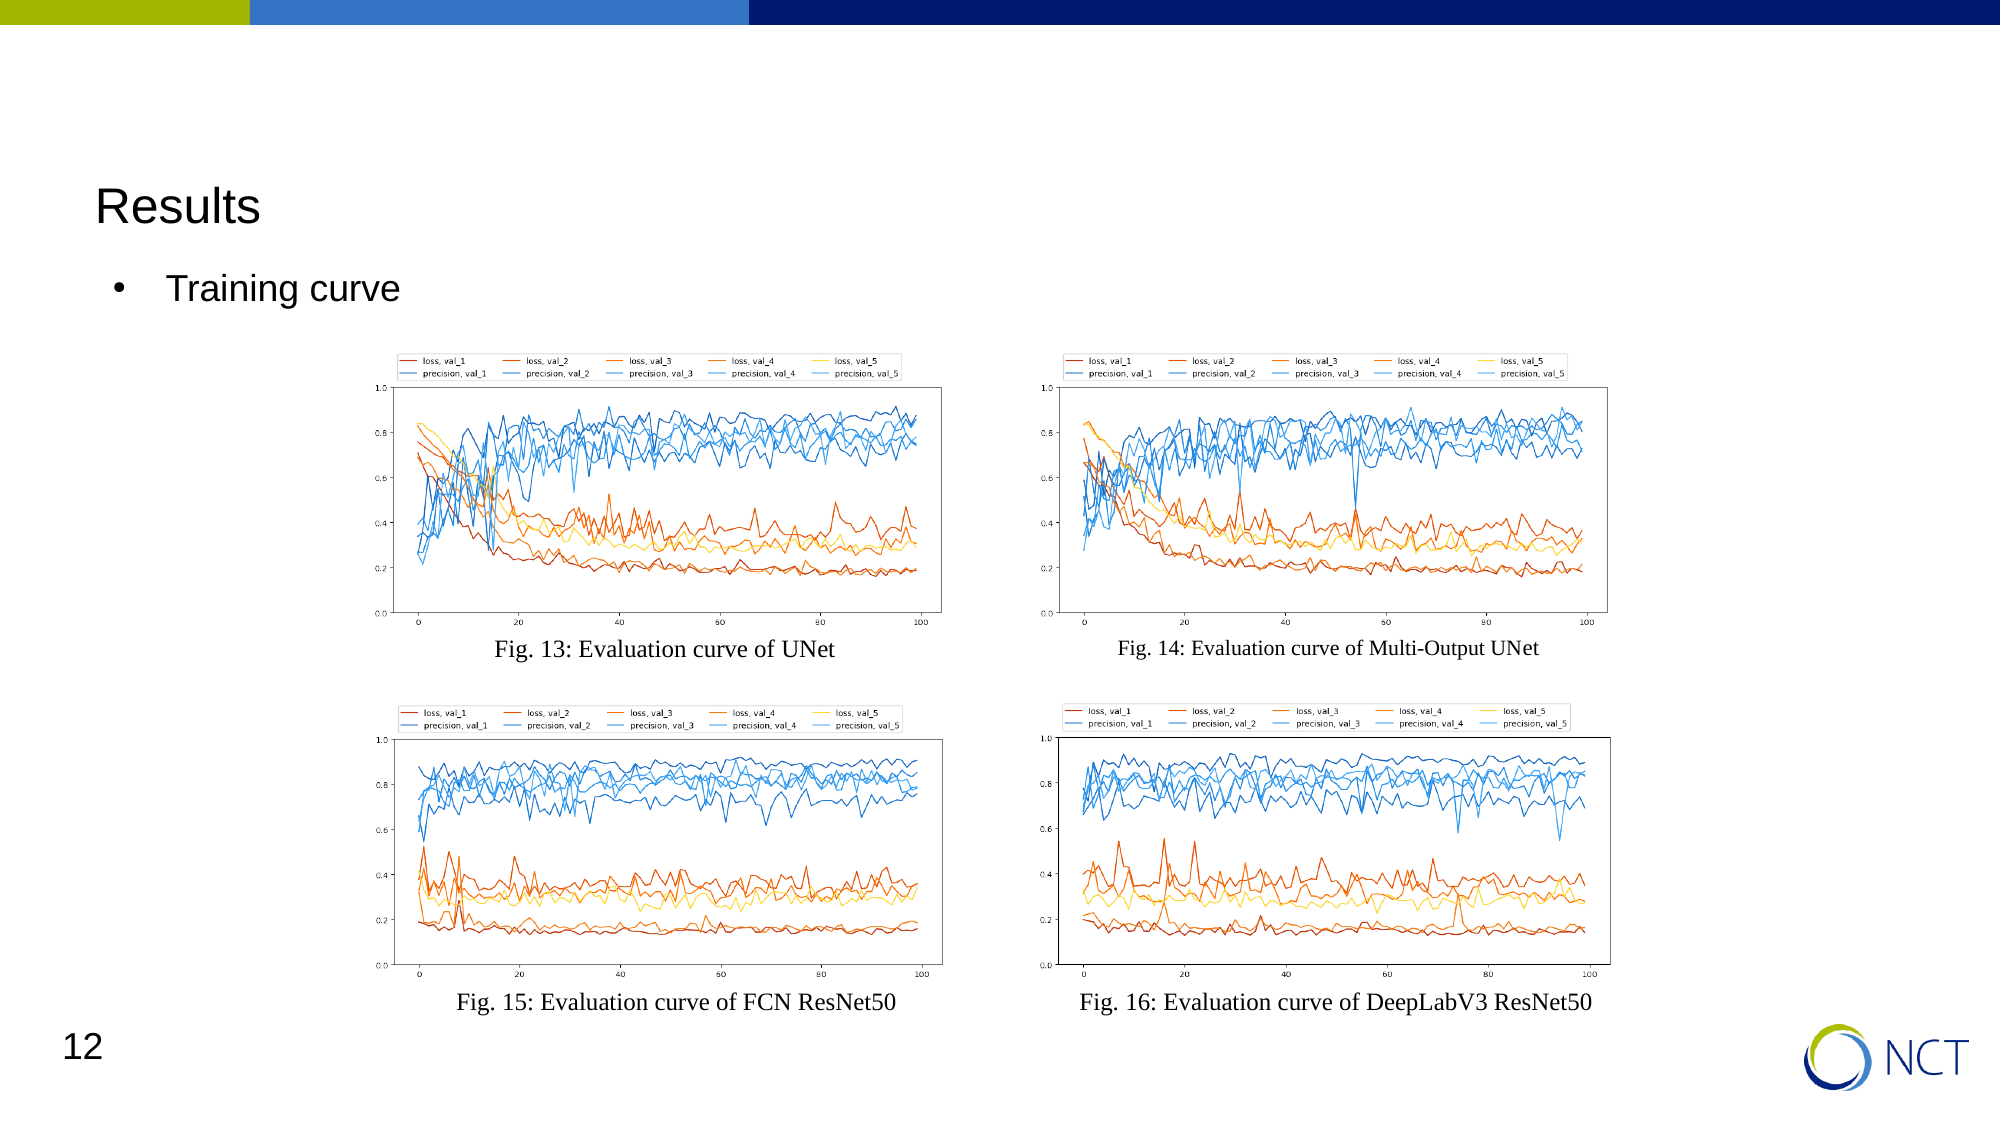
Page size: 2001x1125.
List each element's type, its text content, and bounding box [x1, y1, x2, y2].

text_box Fig. 14: Evaluation curve of Multi-Output UNet [1064, 627, 1606, 668]
picture [369, 700, 947, 984]
list Training curve [94, 267, 461, 319]
picture [368, 348, 946, 632]
text_box Fig. 15: Evaluation curve of FCN ResNet50 [385, 980, 941, 1029]
title Results [94, 112, 1886, 300]
text_box Fig. 16: Evaluation curve of DeepLabV3 ResNet50 [1058, 984, 1615, 1029]
text_box Fig. 13: Evaluation curve of UNet [397, 627, 932, 670]
picture [1034, 348, 1612, 632]
picture [1804, 1024, 1969, 1091]
picture [1033, 698, 1615, 984]
